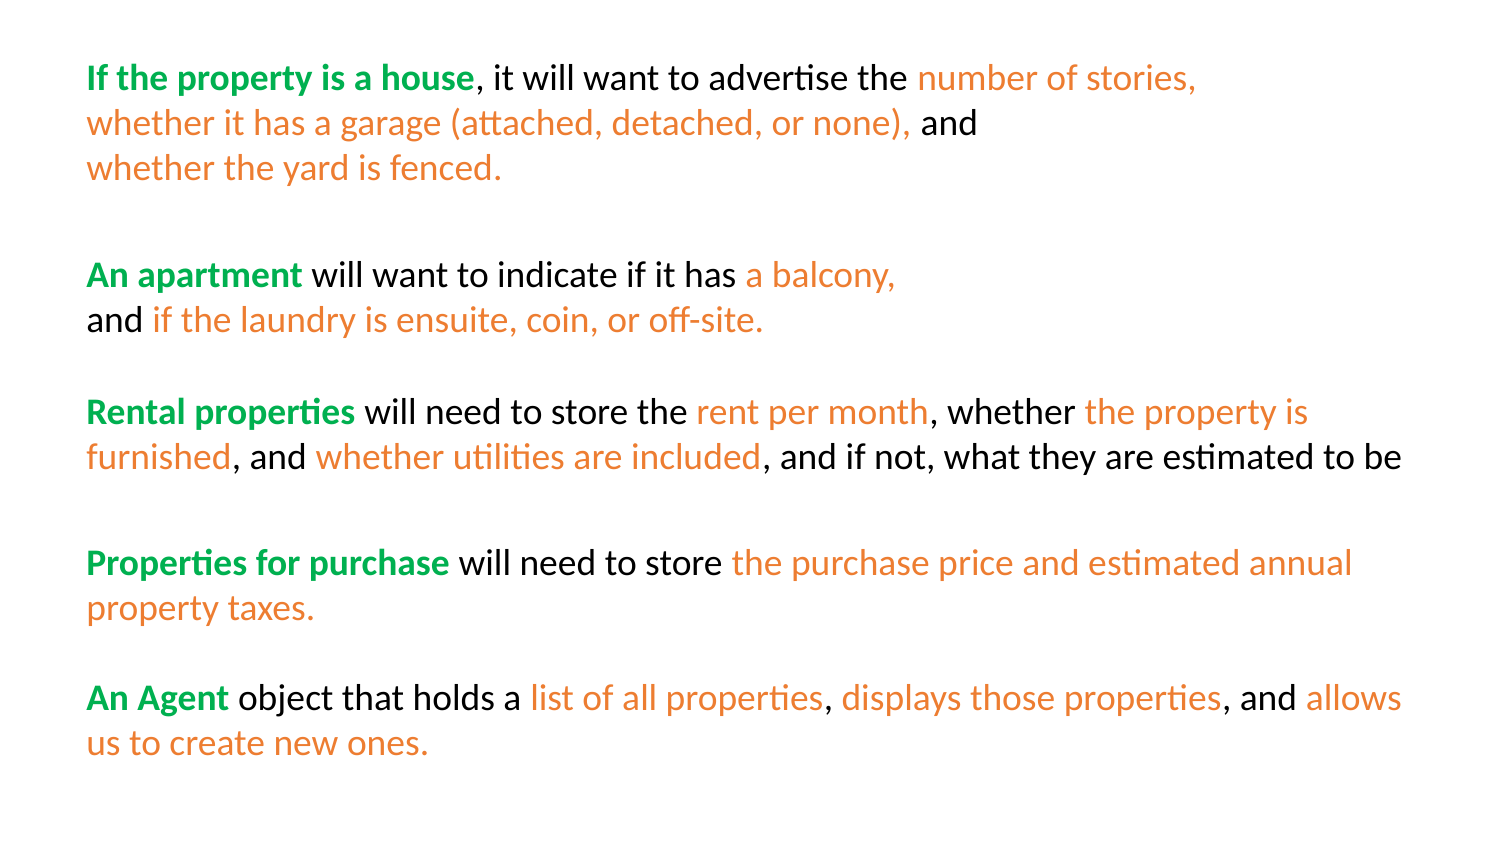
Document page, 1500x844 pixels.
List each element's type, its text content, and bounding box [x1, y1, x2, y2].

text_box An apartment will want to indicate if it has a balcony, and if the laundry is ensuite, coin, or off-site. [71, 242, 1348, 347]
text_box An Agent object that holds a list of all properties, displays those properties, and allows us to create new ones. [71, 665, 1425, 770]
text_box Rental properties will need to store the rent per month, whether the property is furnished, and whether utilities are included, and if not, what they are estimated to be [71, 379, 1425, 484]
text_box If the property is a house, it will want to advertise the number of stories, whether it has a garage (attached, detached, or none), and whether the yard is fenced. [71, 45, 1404, 196]
text_box Properties for purchase will need to store the purchase price and estimated annual property taxes. [71, 531, 1404, 636]
